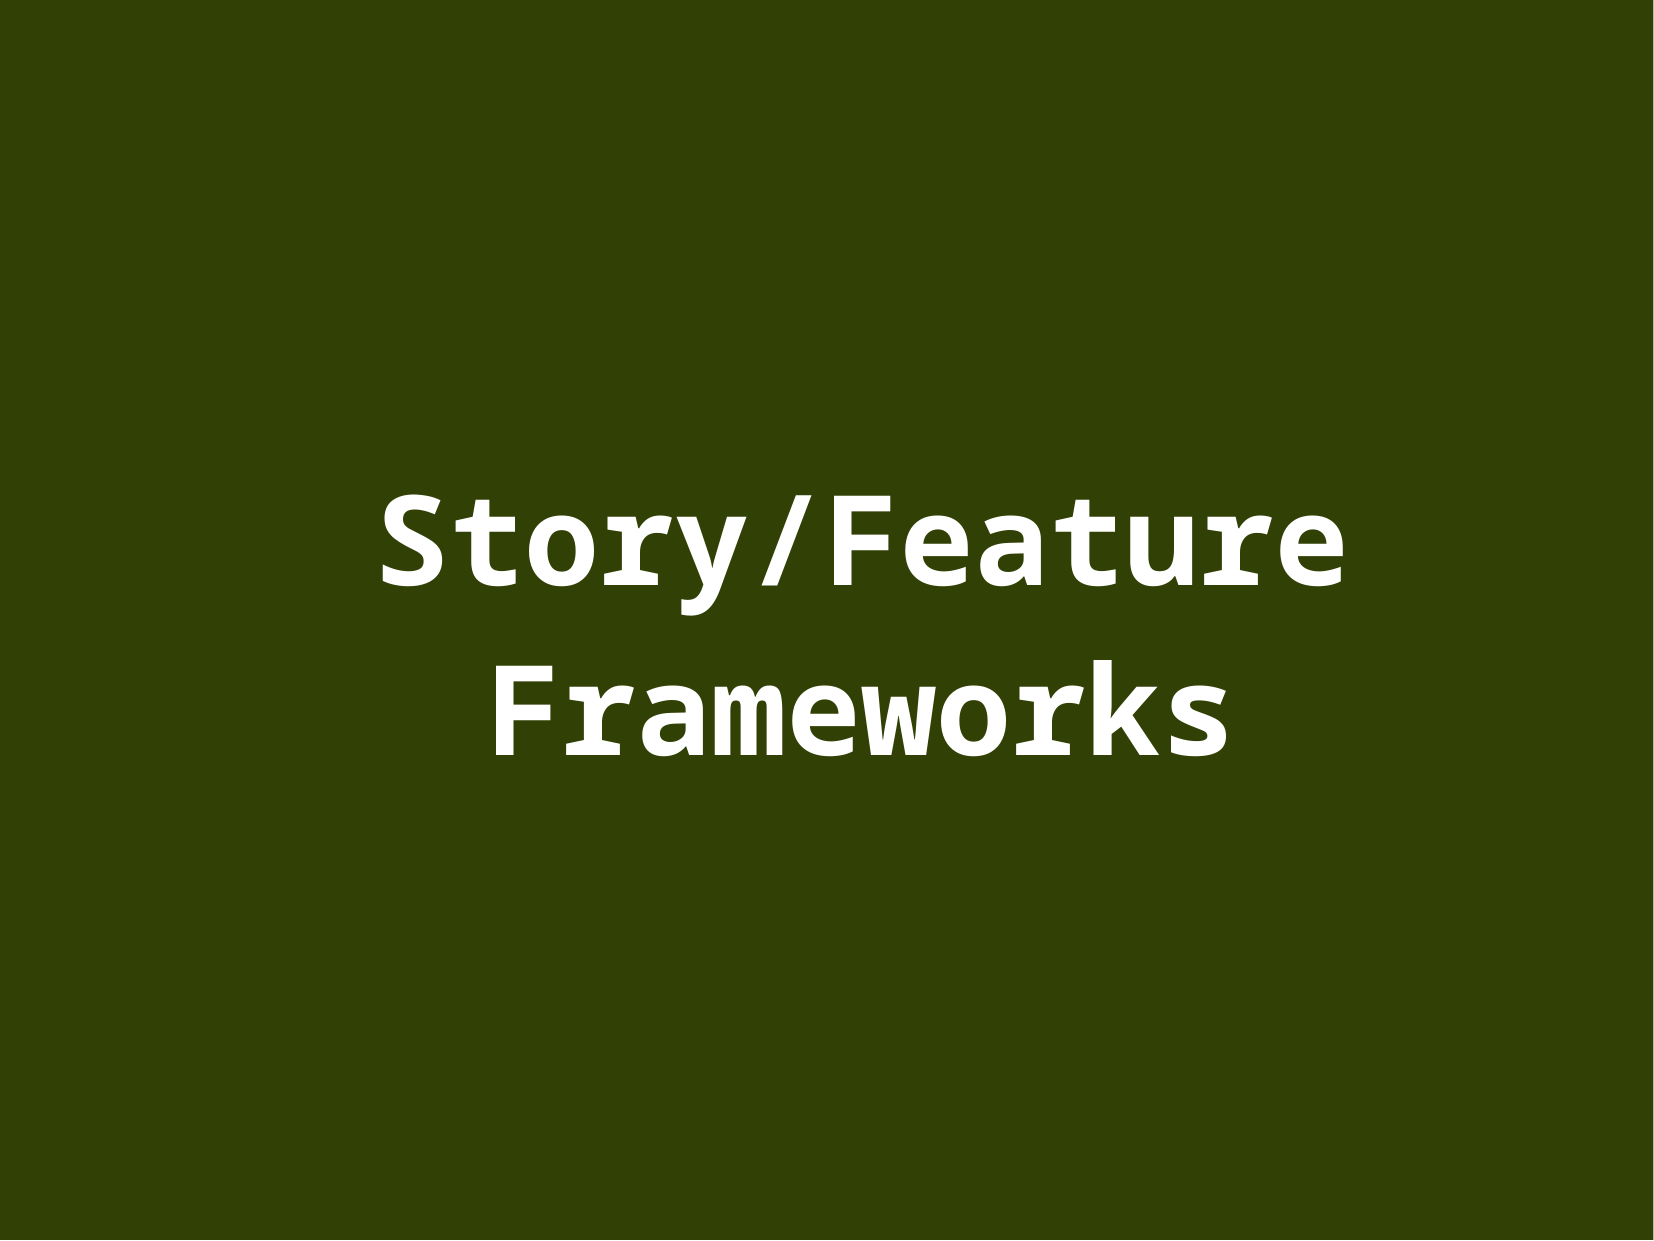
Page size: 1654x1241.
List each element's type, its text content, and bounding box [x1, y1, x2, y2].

text_box Story/Feature Frameworks [167, 444, 1556, 756]
